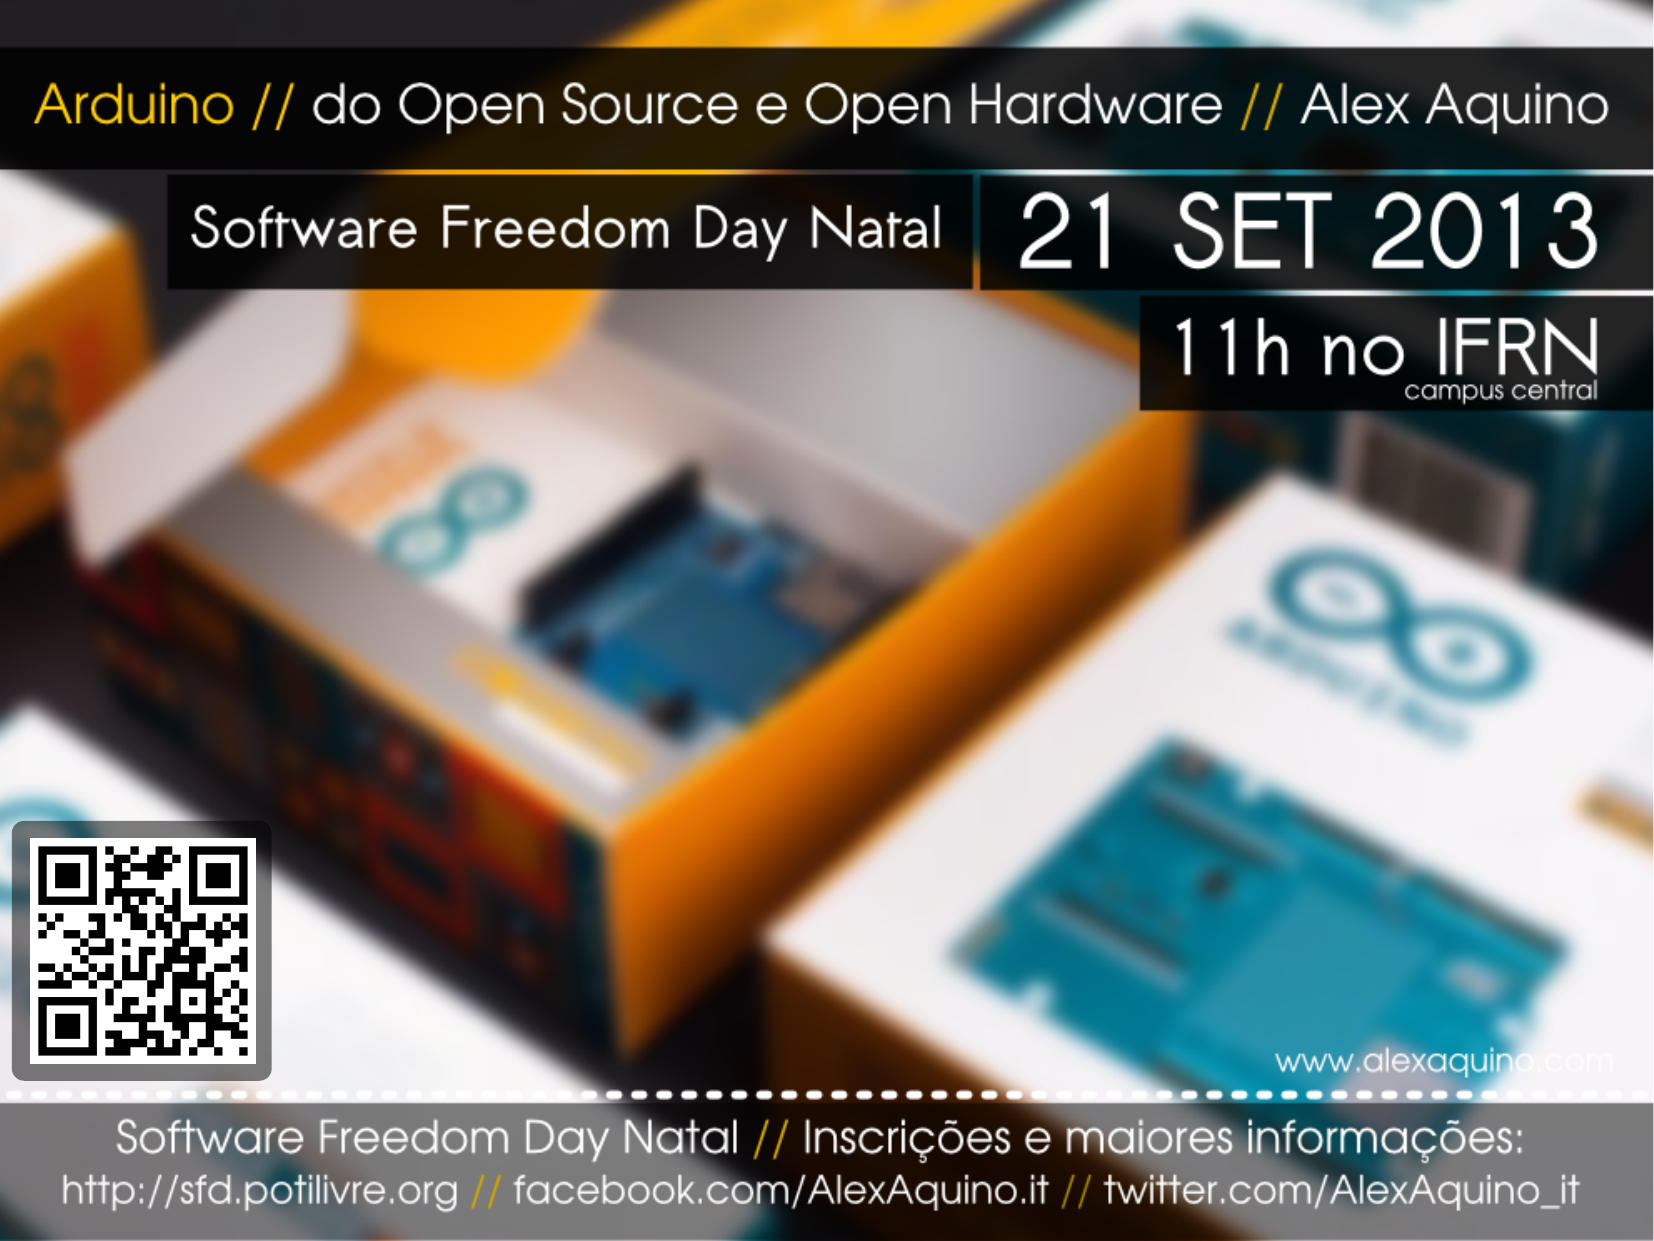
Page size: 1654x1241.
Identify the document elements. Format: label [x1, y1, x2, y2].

text_box [11, 820, 272, 1081]
picture [0, 0, 1654, 1241]
